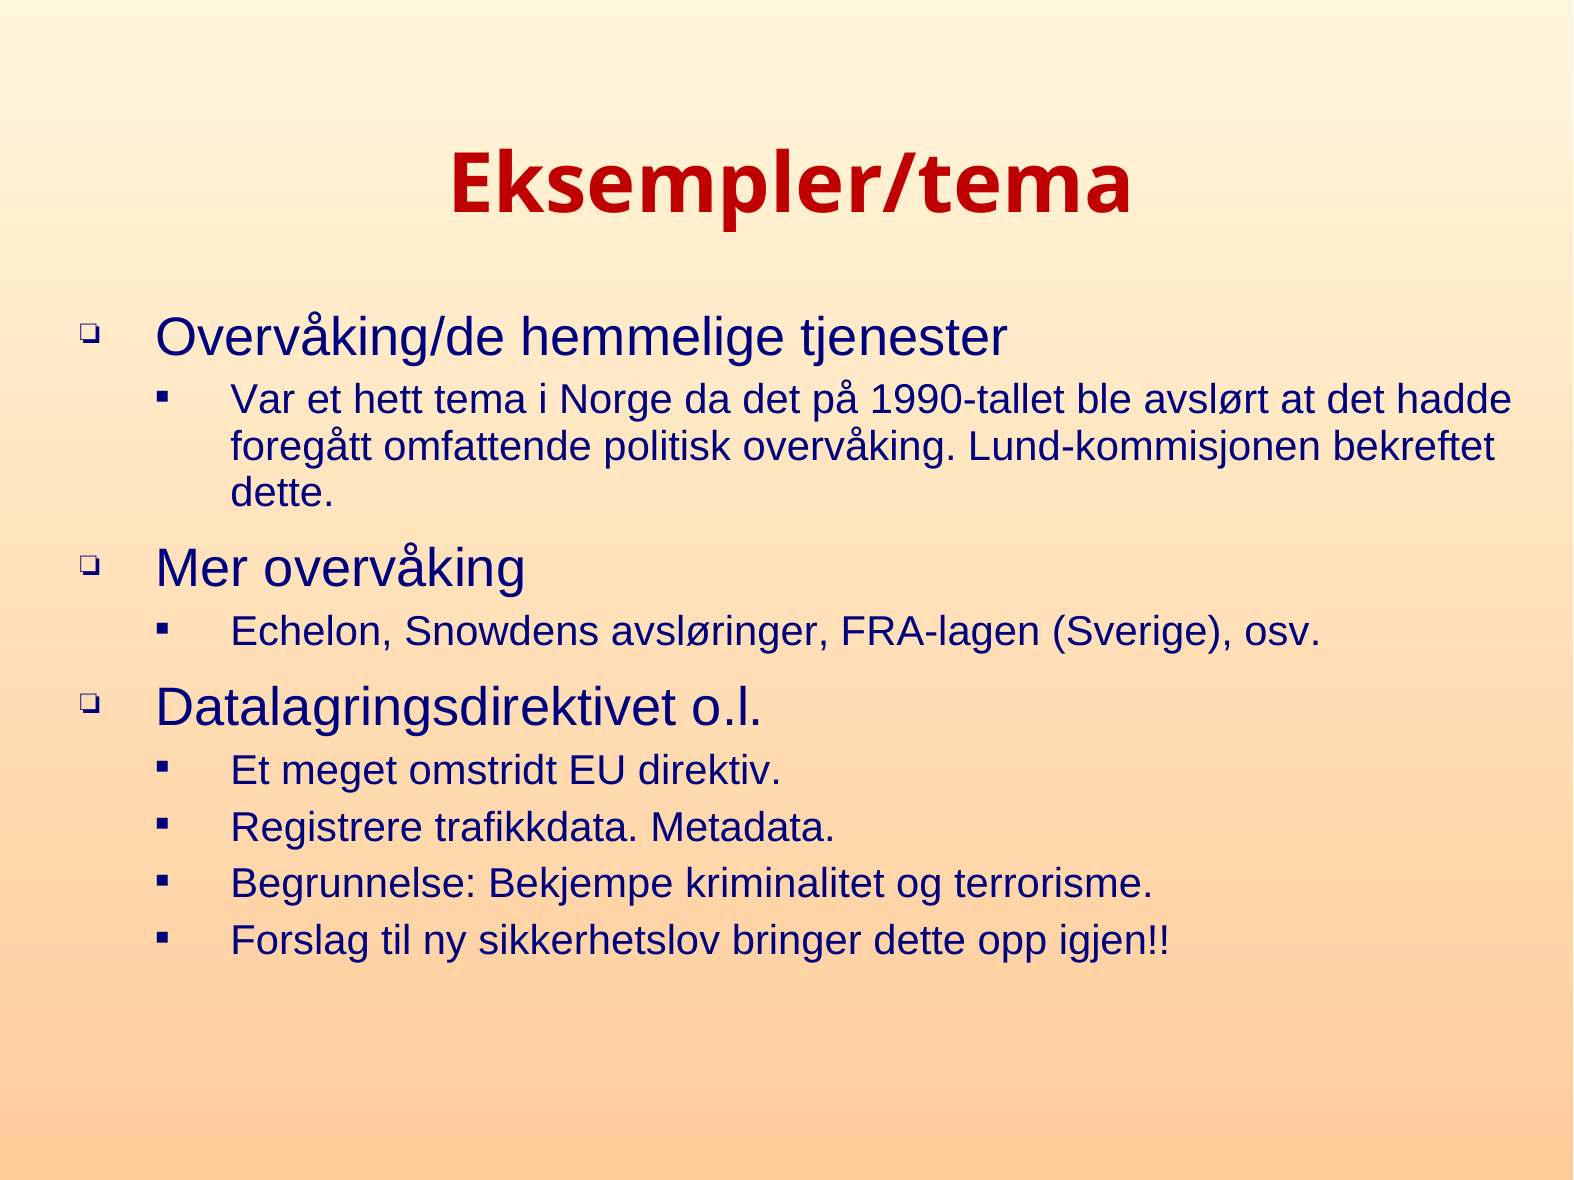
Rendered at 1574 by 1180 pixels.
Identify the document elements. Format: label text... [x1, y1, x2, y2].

title Eksempler/tema [39, 54, 1543, 309]
list Overvåking/de hemmelige tjenester Var et hett tema i Norge da det på 1990-tallet ble avslørt at det hadde foregått omfattende politisk overvåking. Lund-kommisjonen bekreftet dette. Mer overvåking Echelon, Snowdens avsløringer, FRA-lagen (Sverige), osv. Datalagringsdirektivet o.l. Et meget omstridt EU direktiv. Registrere trafikkdata. Metadata. Begrunnelse: Bekjempe kriminalitet og terrorisme. Forslag til ny sikkerhetslov bringer dette opp igjen!! [80, 313, 1534, 1147]
